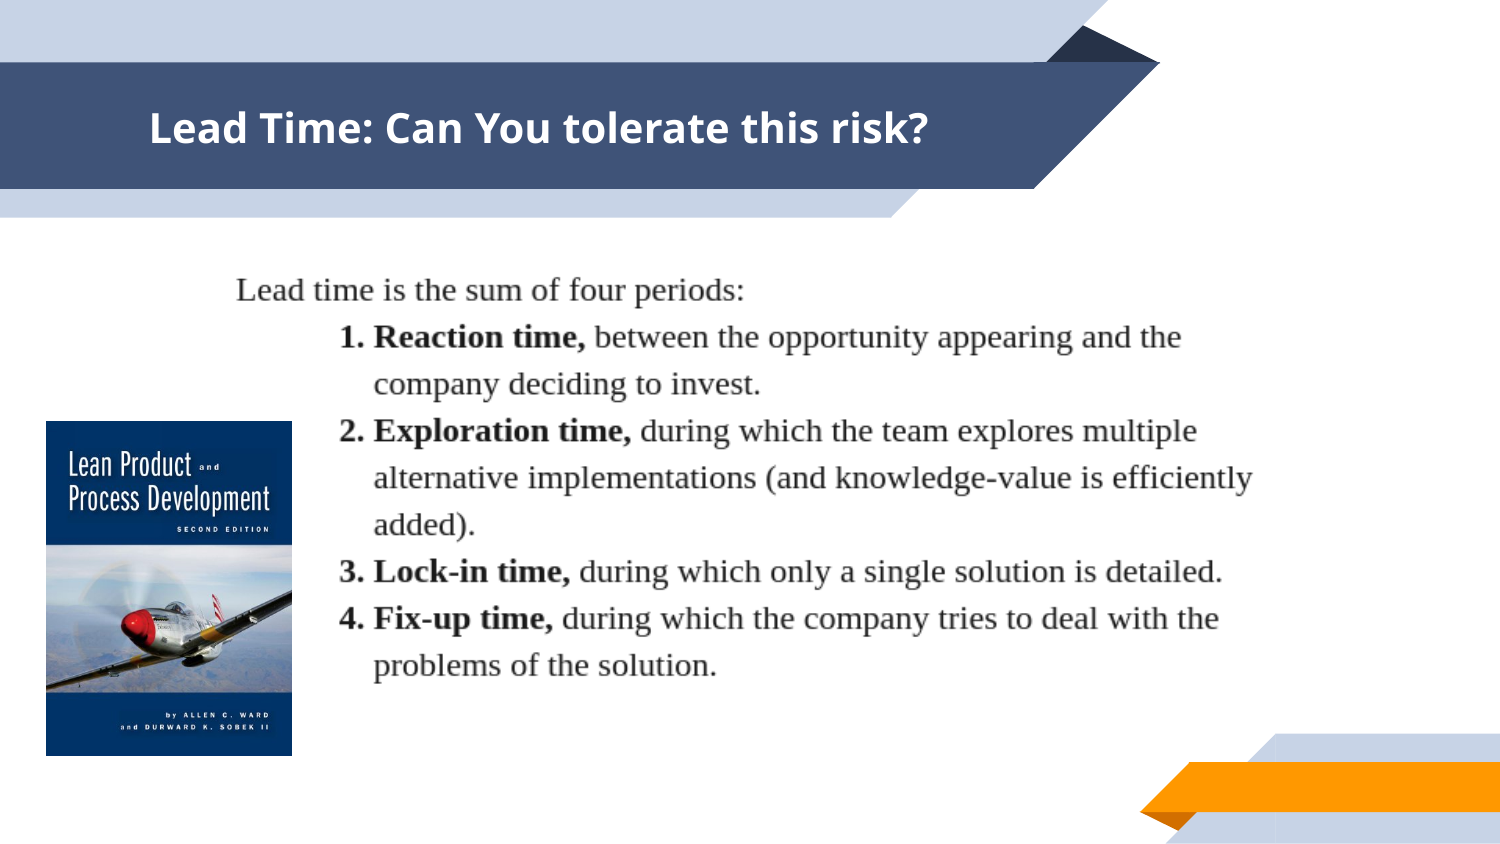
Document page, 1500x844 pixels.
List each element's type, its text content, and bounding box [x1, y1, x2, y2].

title Lead Time: Can You tolerate this risk? [133, 64, 1035, 190]
picture [46, 254, 1322, 756]
